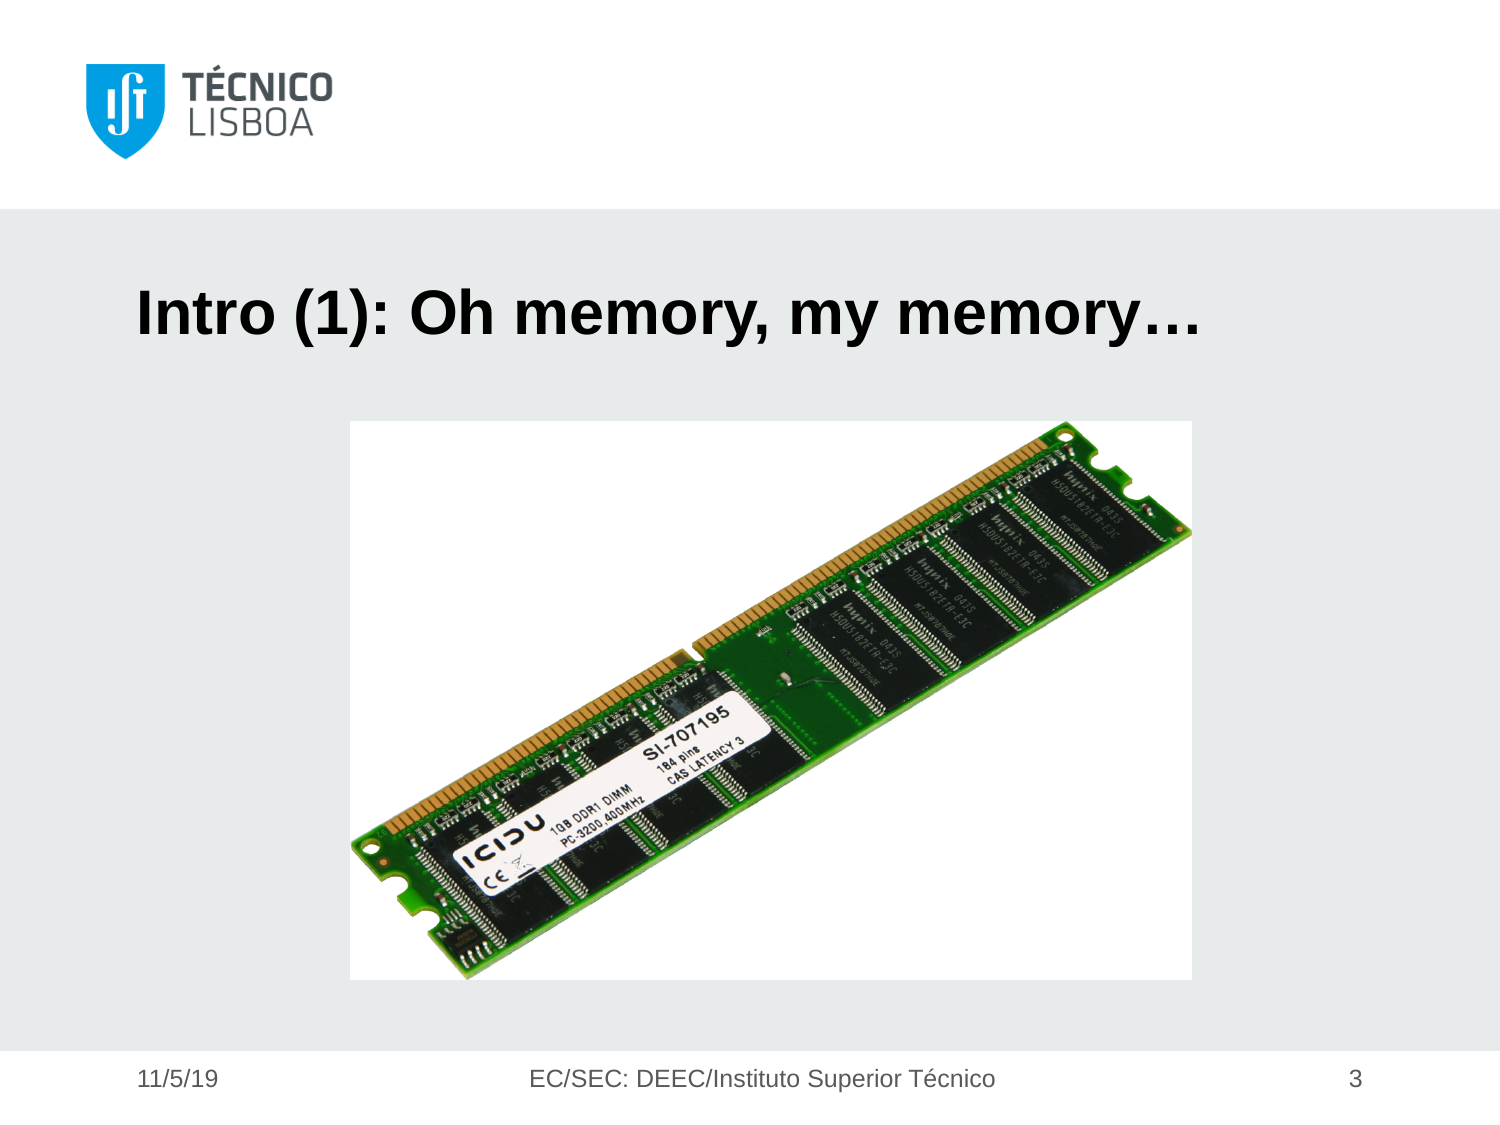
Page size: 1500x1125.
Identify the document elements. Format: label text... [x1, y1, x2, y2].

slide_number <number> [1077, 1052, 1378, 1103]
slide_number 11/5/19 [121, 1052, 425, 1103]
footer EC/SEC: DEEC/Instituto Superior Técnico [512, 1052, 1021, 1103]
picture [0, 0, 1500, 1125]
title Intro (1): Oh memory, my memory… [121, 237, 1378, 381]
